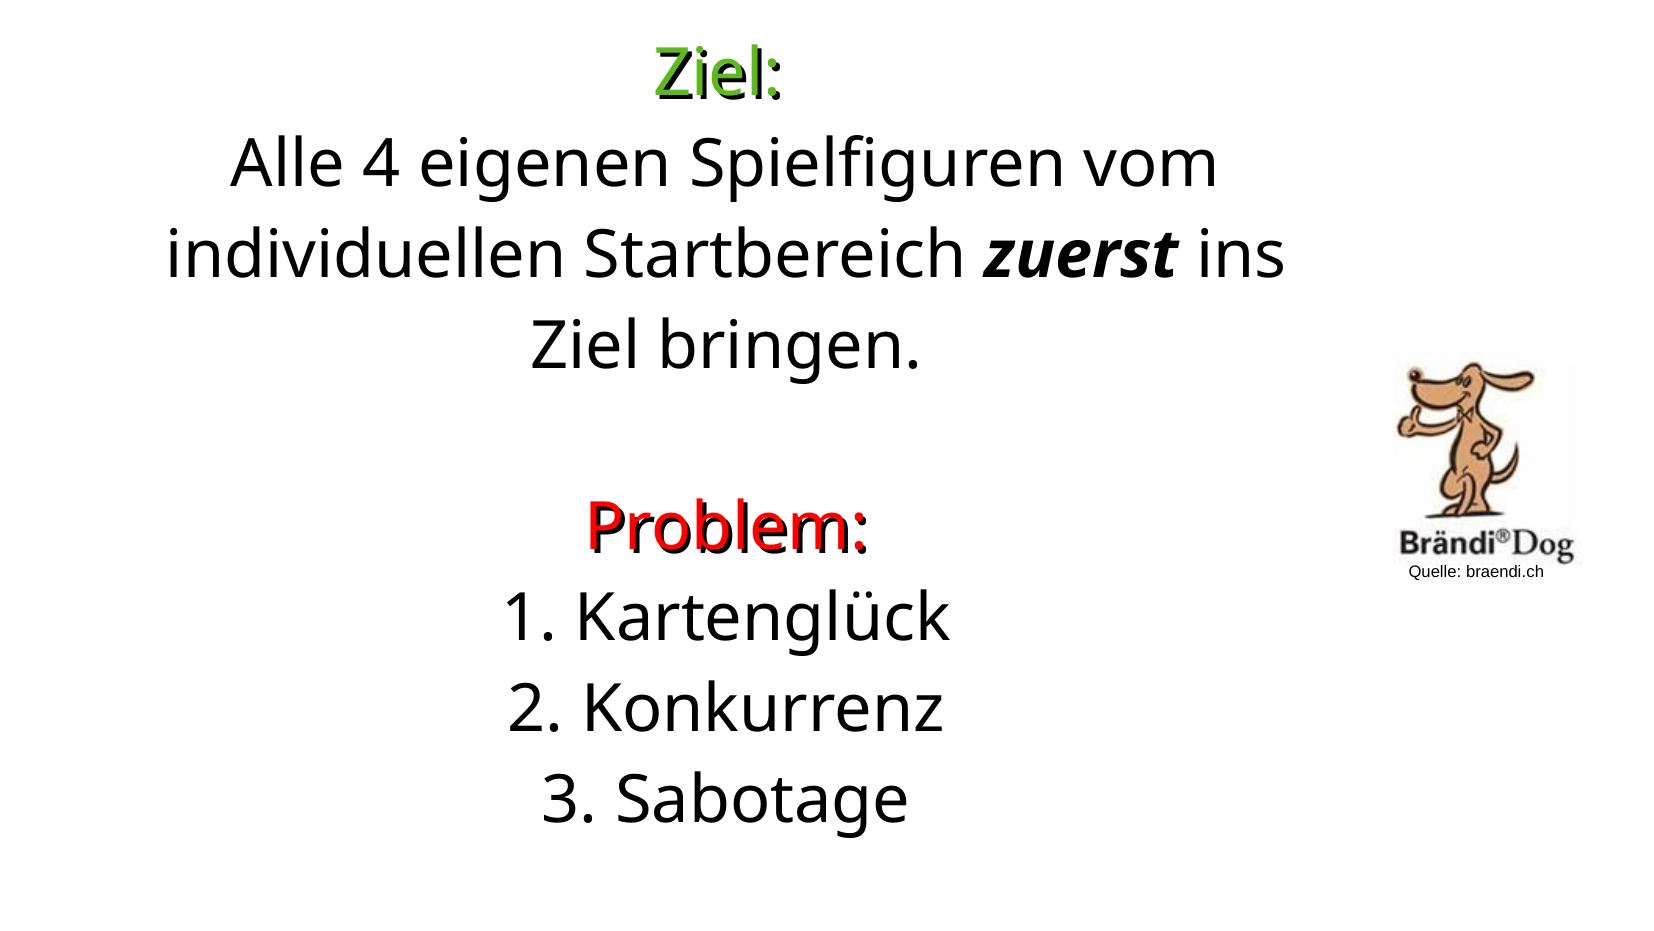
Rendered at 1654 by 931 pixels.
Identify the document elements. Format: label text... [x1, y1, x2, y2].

text_box Quelle: braendi.ch [1393, 555, 1607, 589]
picture [1312, 352, 1654, 578]
text_box Ziel: Alle 4 eigenen Spielfiguren vom individuellen Startbereich zuerst ins Ziel bringen. Problem: 1. Kartenglück 2. Konkurrenz 3. Sabotage [141, 47, 1312, 910]
